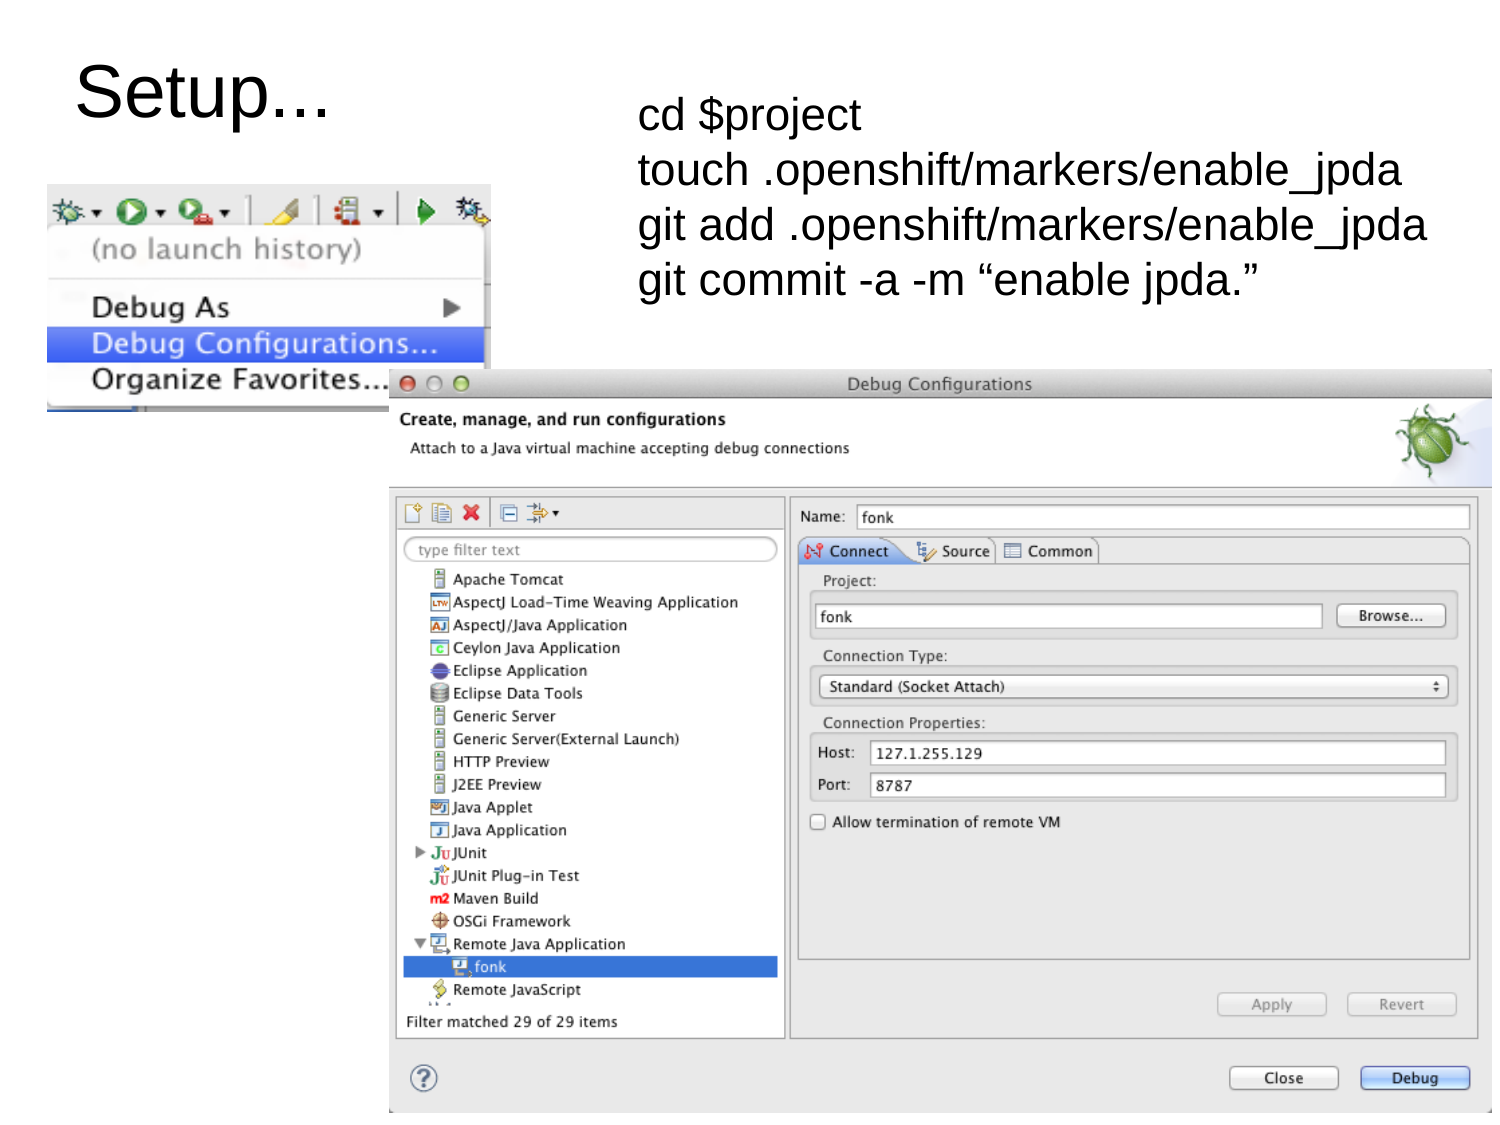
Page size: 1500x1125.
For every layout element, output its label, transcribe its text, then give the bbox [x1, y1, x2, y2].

text_box cd $project touch .openshift/markers/enable_jpda git add .openshift/markers/enable_jpda git commit -a -m “enable jpda.” [622, 77, 1500, 313]
title Setup... [59, 0, 1335, 206]
picture [47, 184, 1492, 1113]
